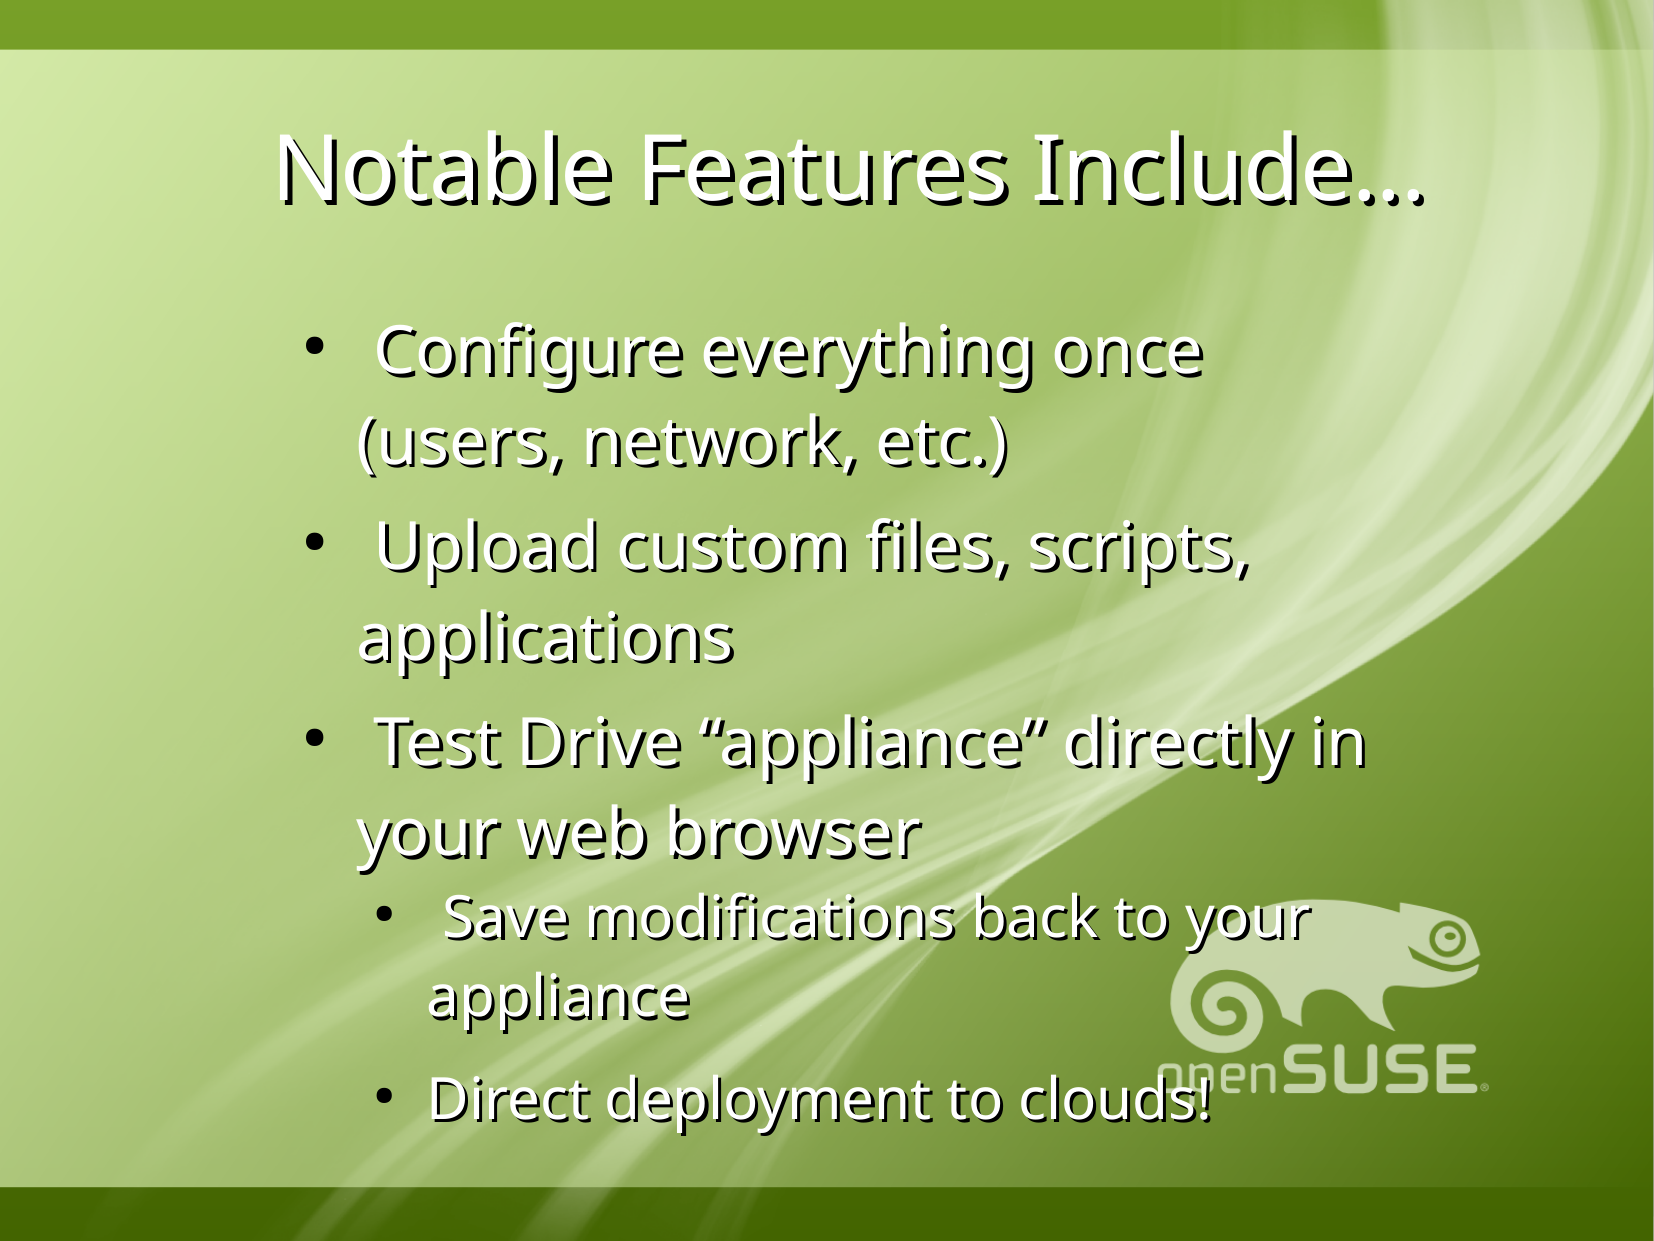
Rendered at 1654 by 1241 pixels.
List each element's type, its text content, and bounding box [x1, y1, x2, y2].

picture [0, 0, 1654, 1241]
list Configure everything once (users, network, etc.) Upload custom files, scripts, applications Test Drive “appliance” directly in your web browser Save modifications back to your appliance Direct deployment to clouds! [270, 294, 1418, 1166]
title Notable Features Include... [271, 67, 1553, 263]
